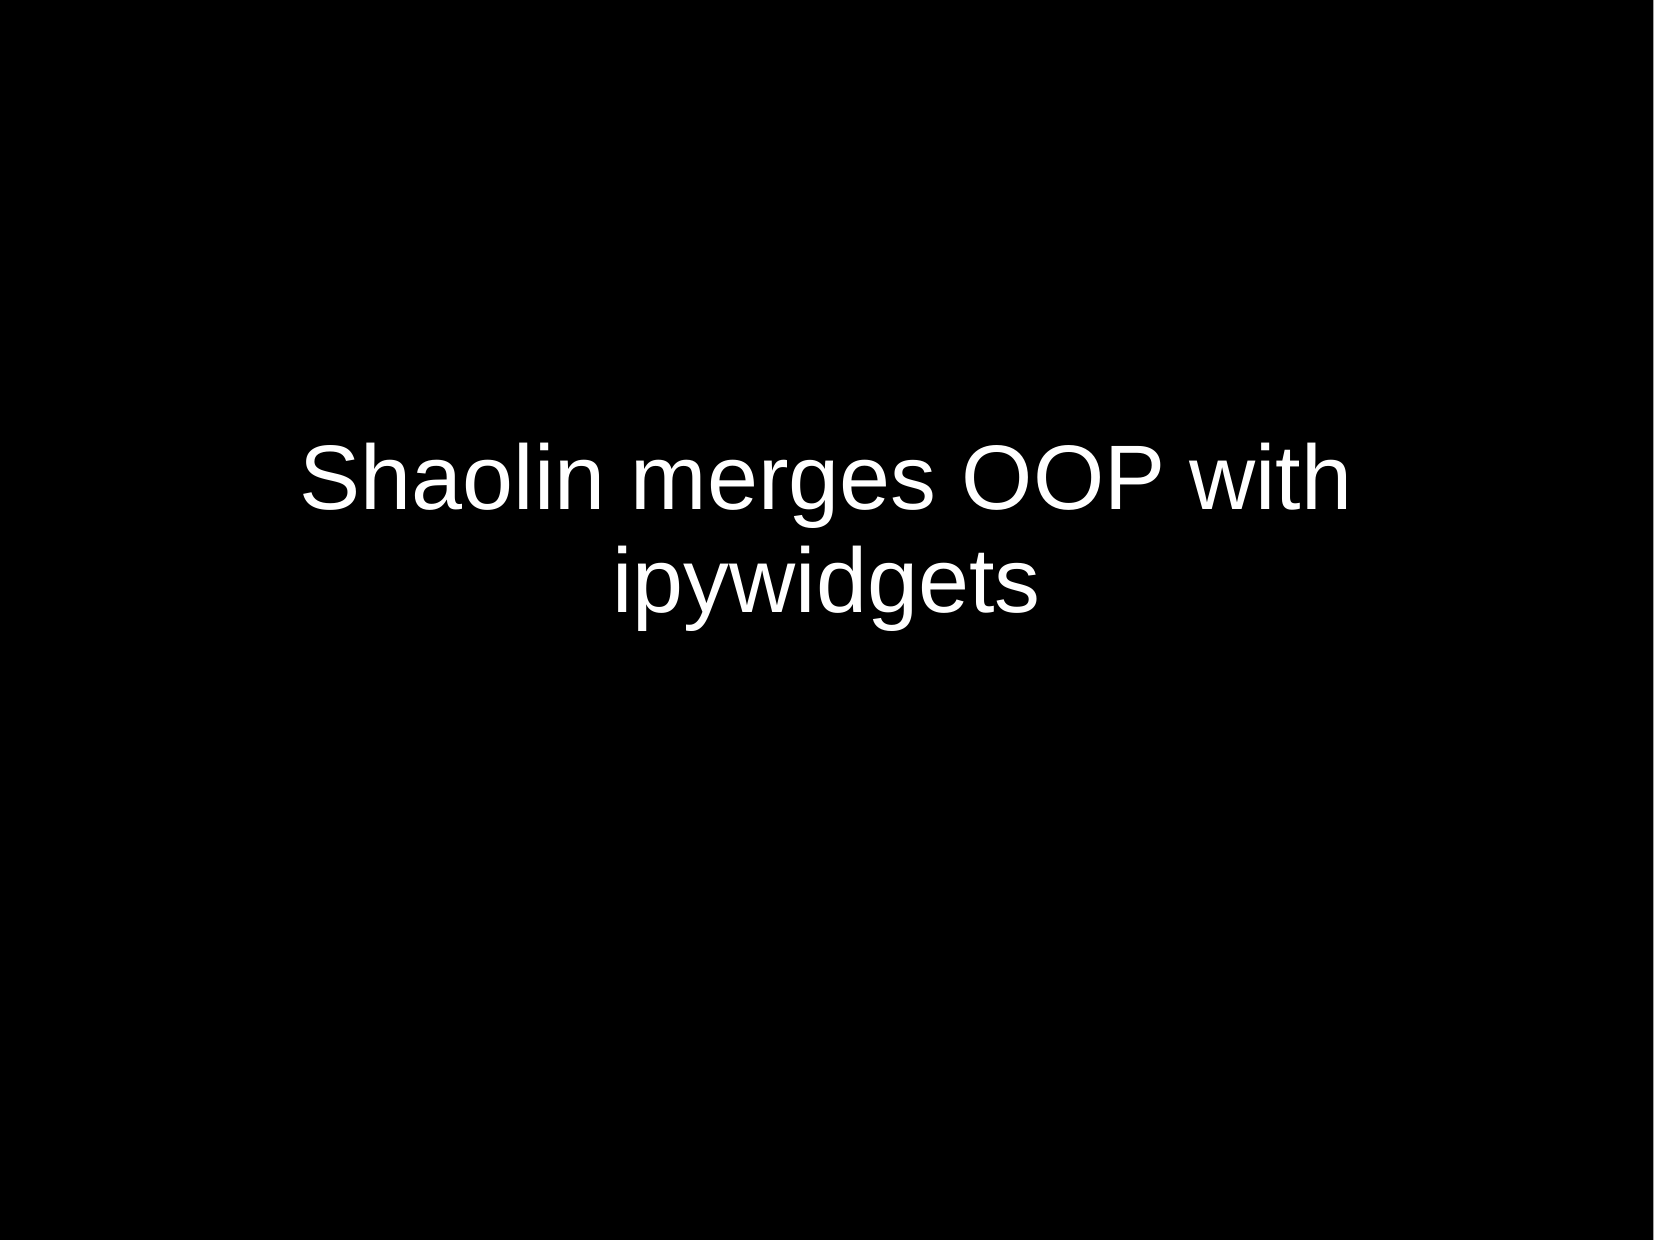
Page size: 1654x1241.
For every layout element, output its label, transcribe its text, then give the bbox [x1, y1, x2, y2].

subtitle Shaolin merges OOP with ipywidgets [82, 49, 1571, 1010]
